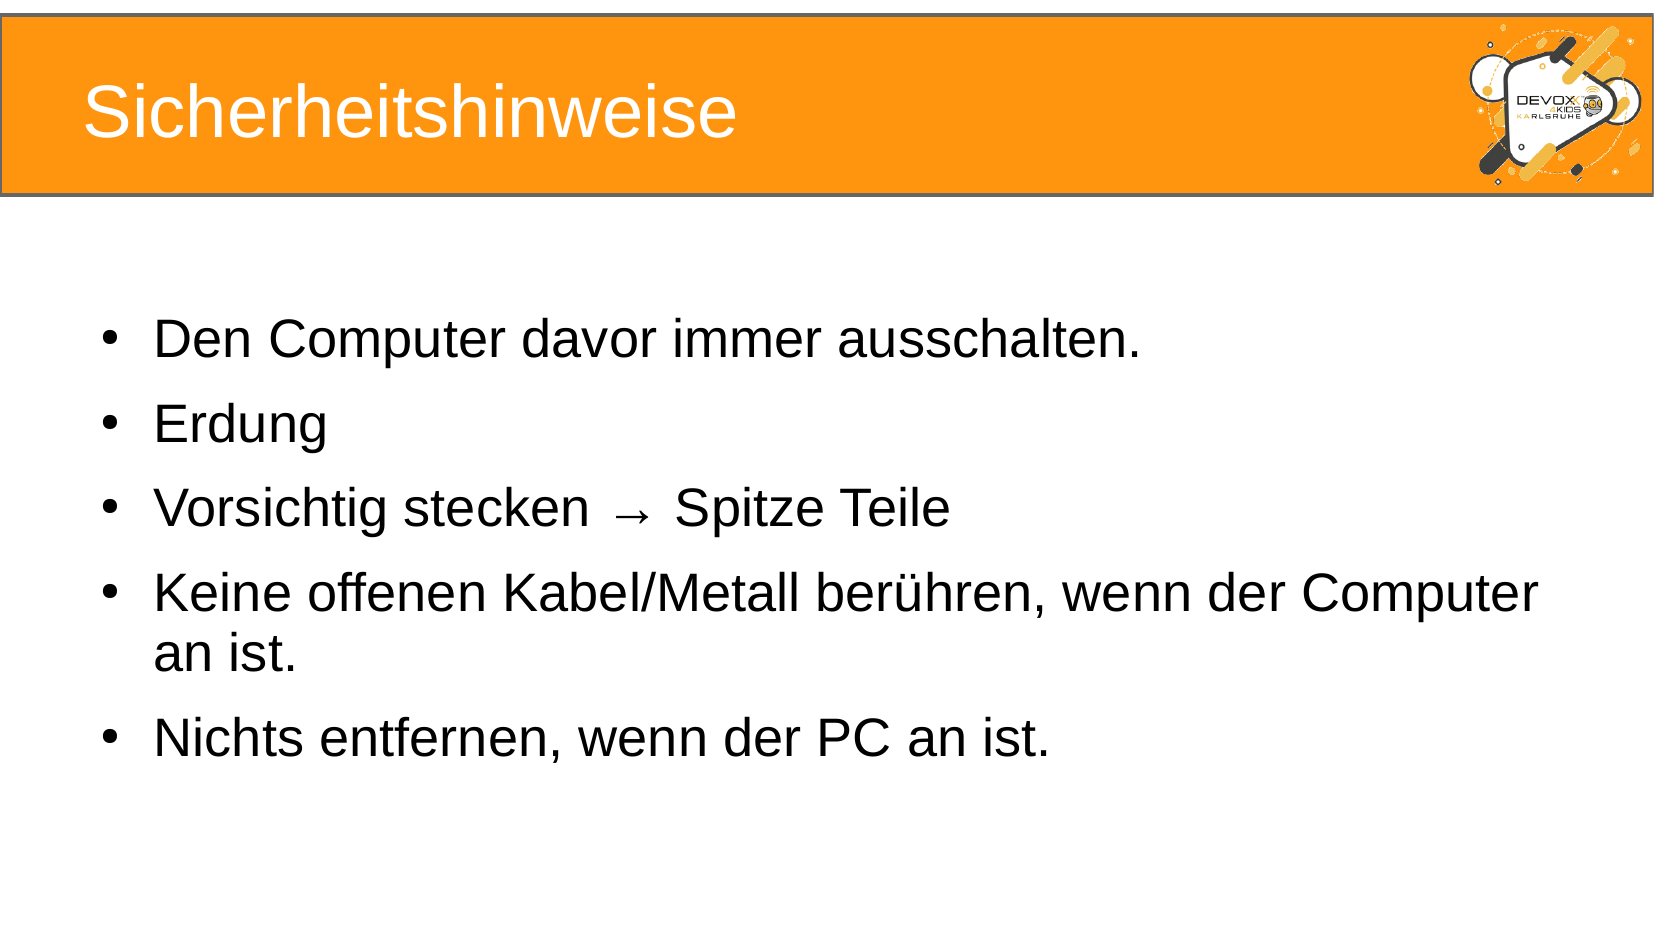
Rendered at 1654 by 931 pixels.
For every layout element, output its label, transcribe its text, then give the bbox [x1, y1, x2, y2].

picture [1455, 14, 1654, 195]
list Den Computer davor immer ausschalten. Erdung Vorsichtig stecken → Spitze Teile Keine offenen Kabel/Metall berühren, wenn der Computer an ist. Nichts entfernen, wenn der PC an ist. [82, 224, 1571, 764]
title Sicherheitshinweise [82, 35, 1235, 189]
